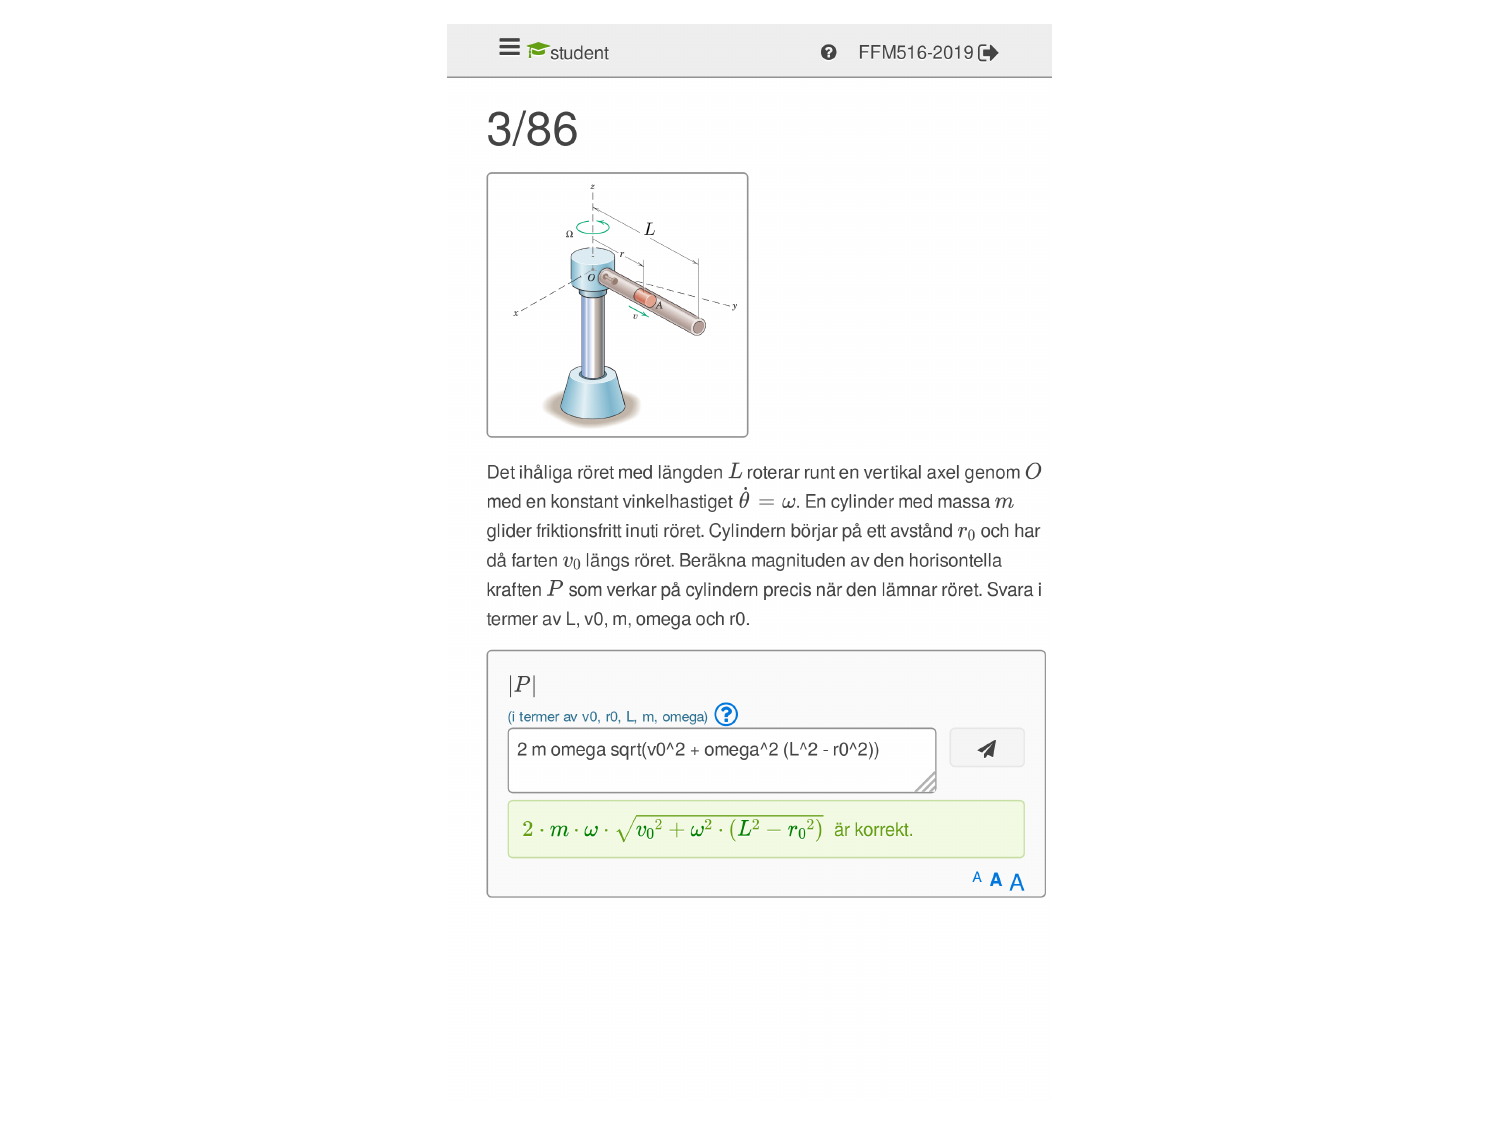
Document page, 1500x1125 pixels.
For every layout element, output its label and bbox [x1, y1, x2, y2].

picture [447, 24, 1052, 1100]
